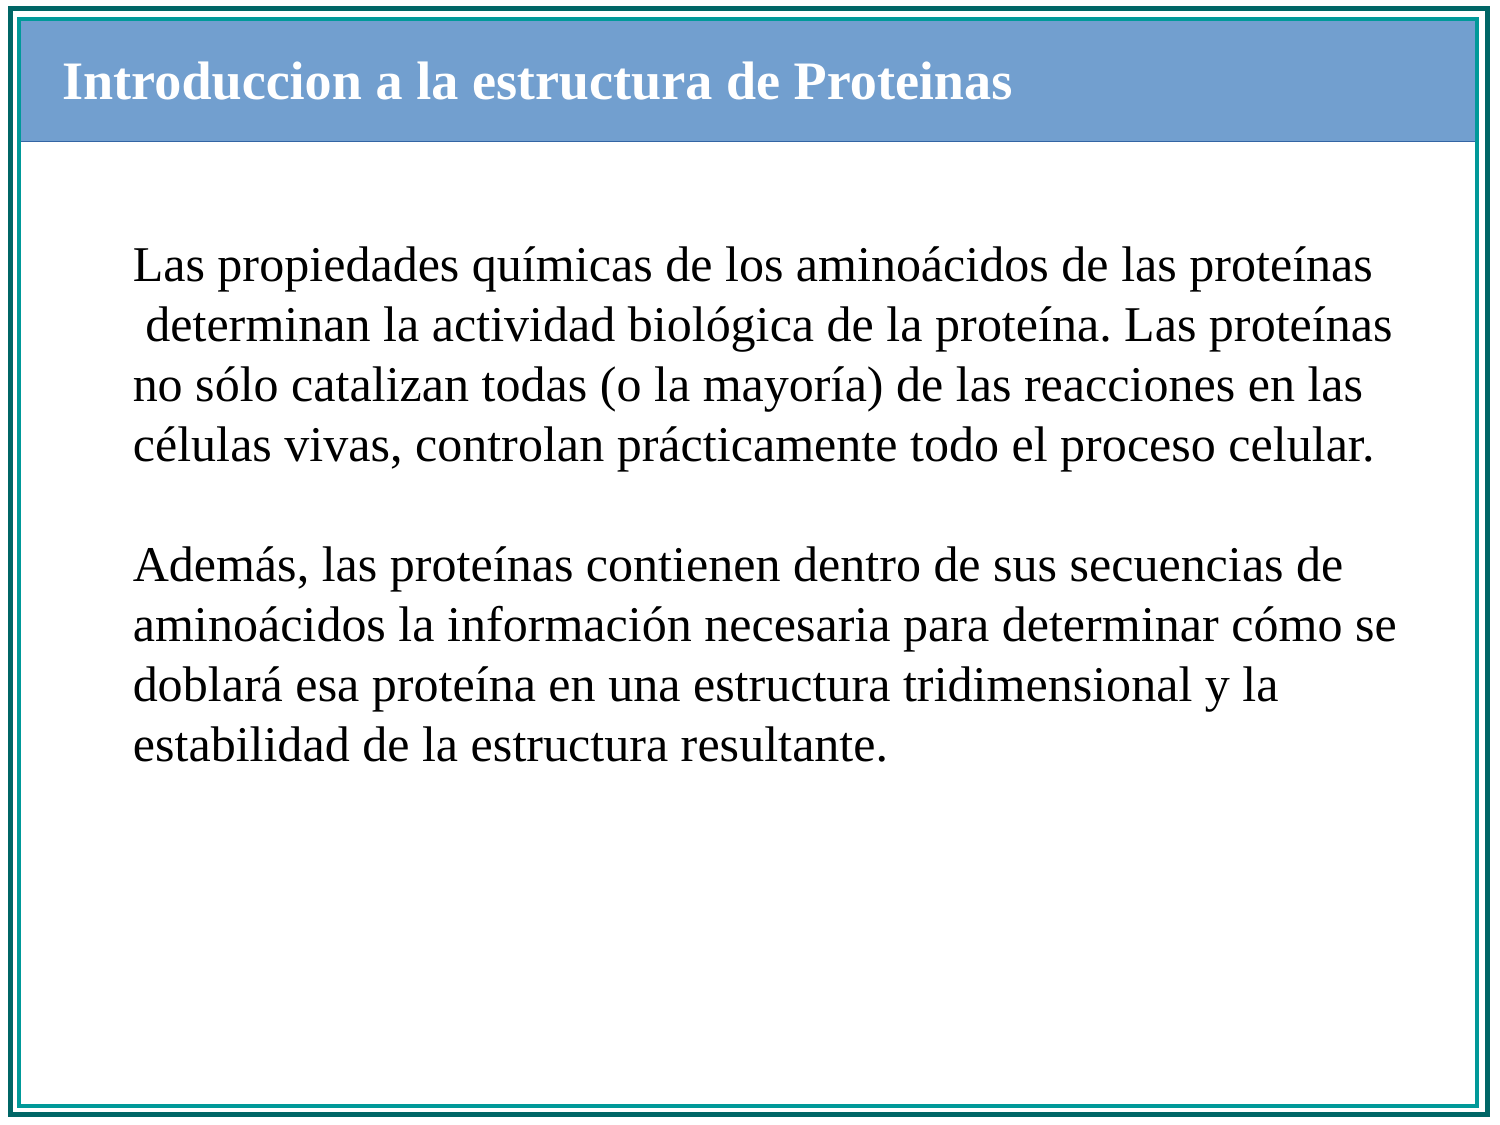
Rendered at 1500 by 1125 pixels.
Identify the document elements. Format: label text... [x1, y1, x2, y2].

text_box Introduccion a la estructura de Proteinas [47, 38, 1335, 142]
text_box Las propiedades químicas de los aminoácidos de las proteínas determinan la actividad biológica de la proteína. Las proteínas no sólo catalizan todas (o la mayoría) de las reacciones en las células vivas, controlan prácticamente todo el proceso celular. Además, las proteínas contienen dentro de sus secuencias de aminoácidos la información necesaria para determinar cómo se doblará esa proteína en una estructura tridimensional y la estabilidad de la estructura resultante. [118, 224, 1453, 900]
text_box [21, 21, 1475, 142]
